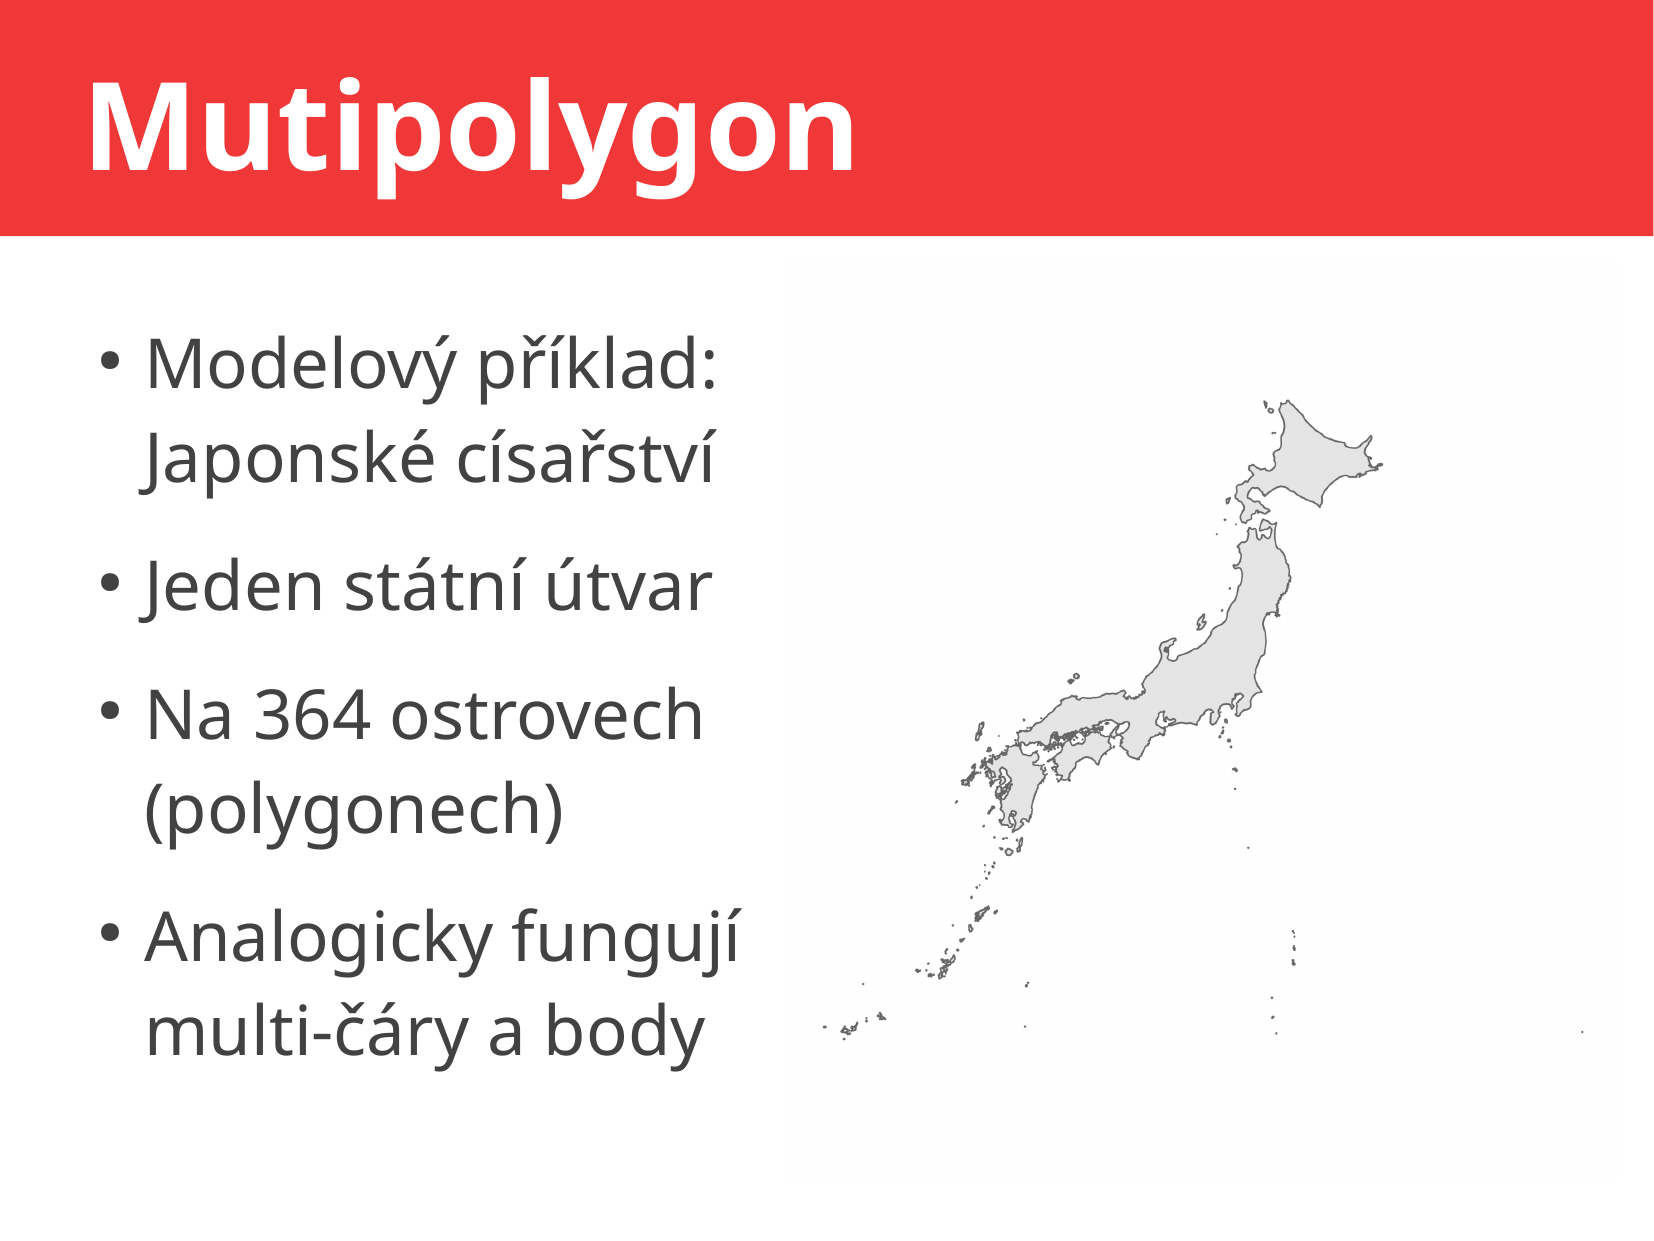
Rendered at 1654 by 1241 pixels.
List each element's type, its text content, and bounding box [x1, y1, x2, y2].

title Mutipolygon [82, 19, 1571, 227]
list Modelový příklad: Japonské císařství Jeden státní útvar Na 364 ostrovech (polygonech) Analogicky fungují multi-čáry a body [82, 314, 827, 1080]
picture [785, 259, 1620, 1180]
